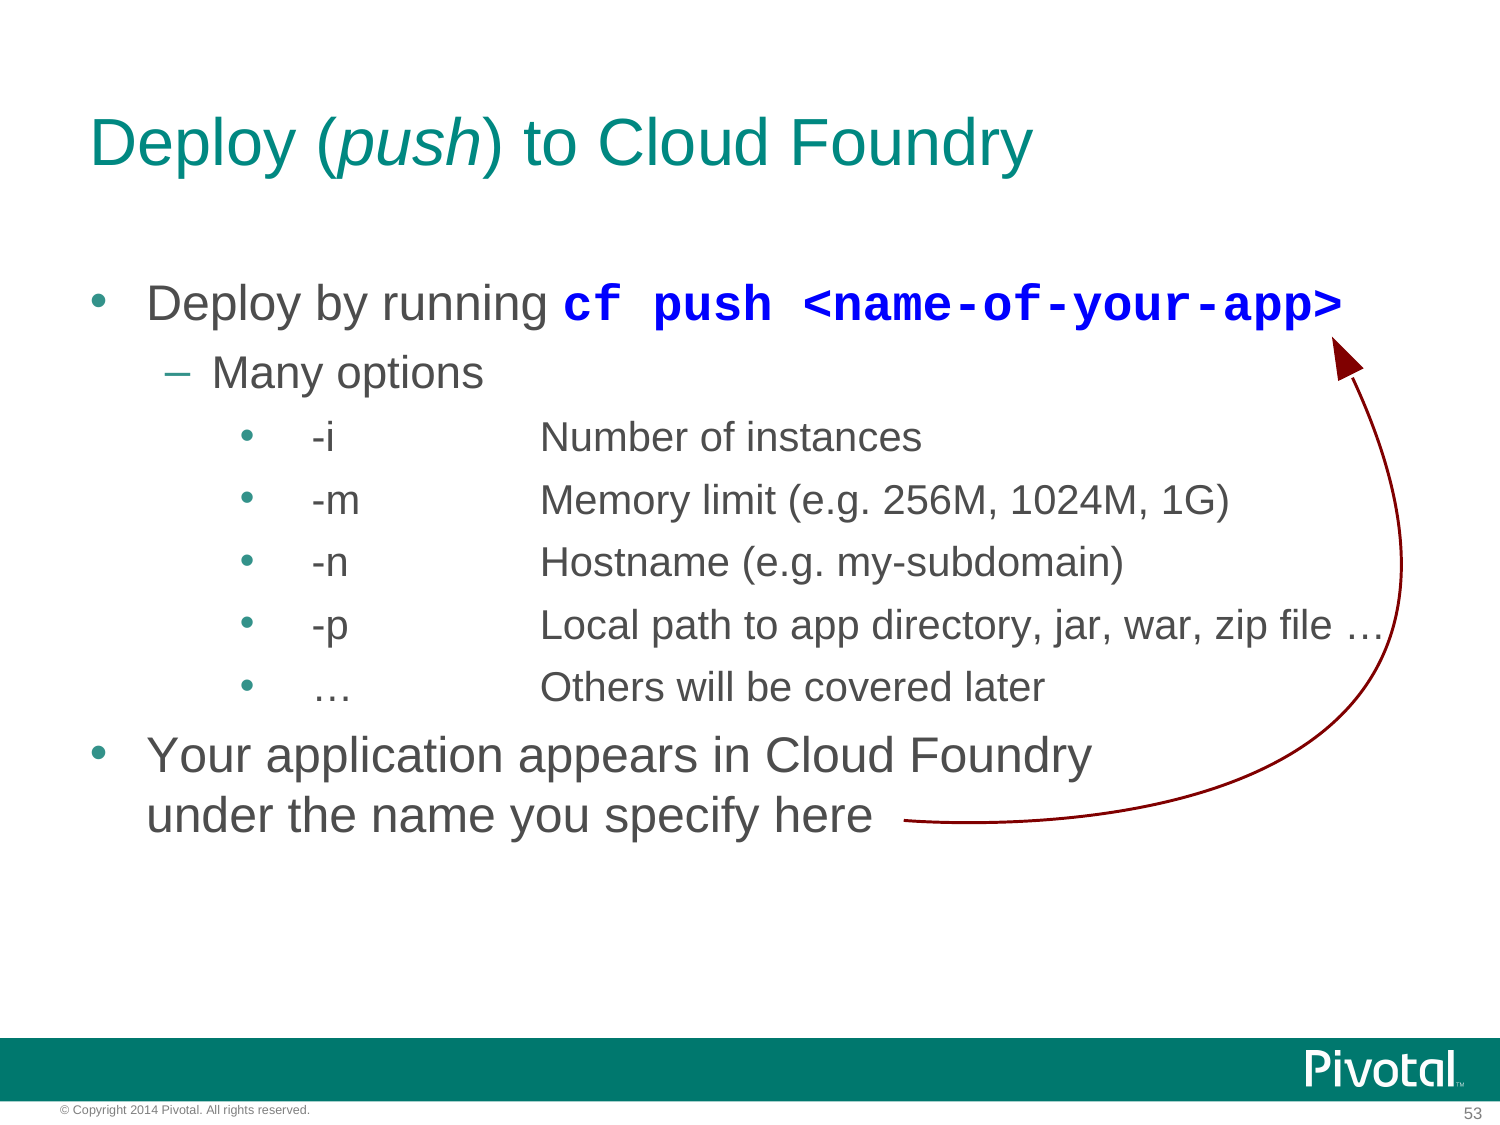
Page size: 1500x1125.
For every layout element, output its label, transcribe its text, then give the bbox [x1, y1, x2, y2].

list Deploy by running cf push <name-of-your-app> Many options -i Number of instances -m Memory limit (e.g. 256M, 1024M, 1G) -n Hostname (e.g. my-subdomain) -p Local path to app directory, jar, war, zip file … … Others will be covered later Your application appears in Cloud Foundry under the name you specify here [75, 262, 1426, 1005]
title Deploy (push) to Cloud Foundry [75, 45, 1426, 233]
picture [1306, 1050, 1464, 1087]
